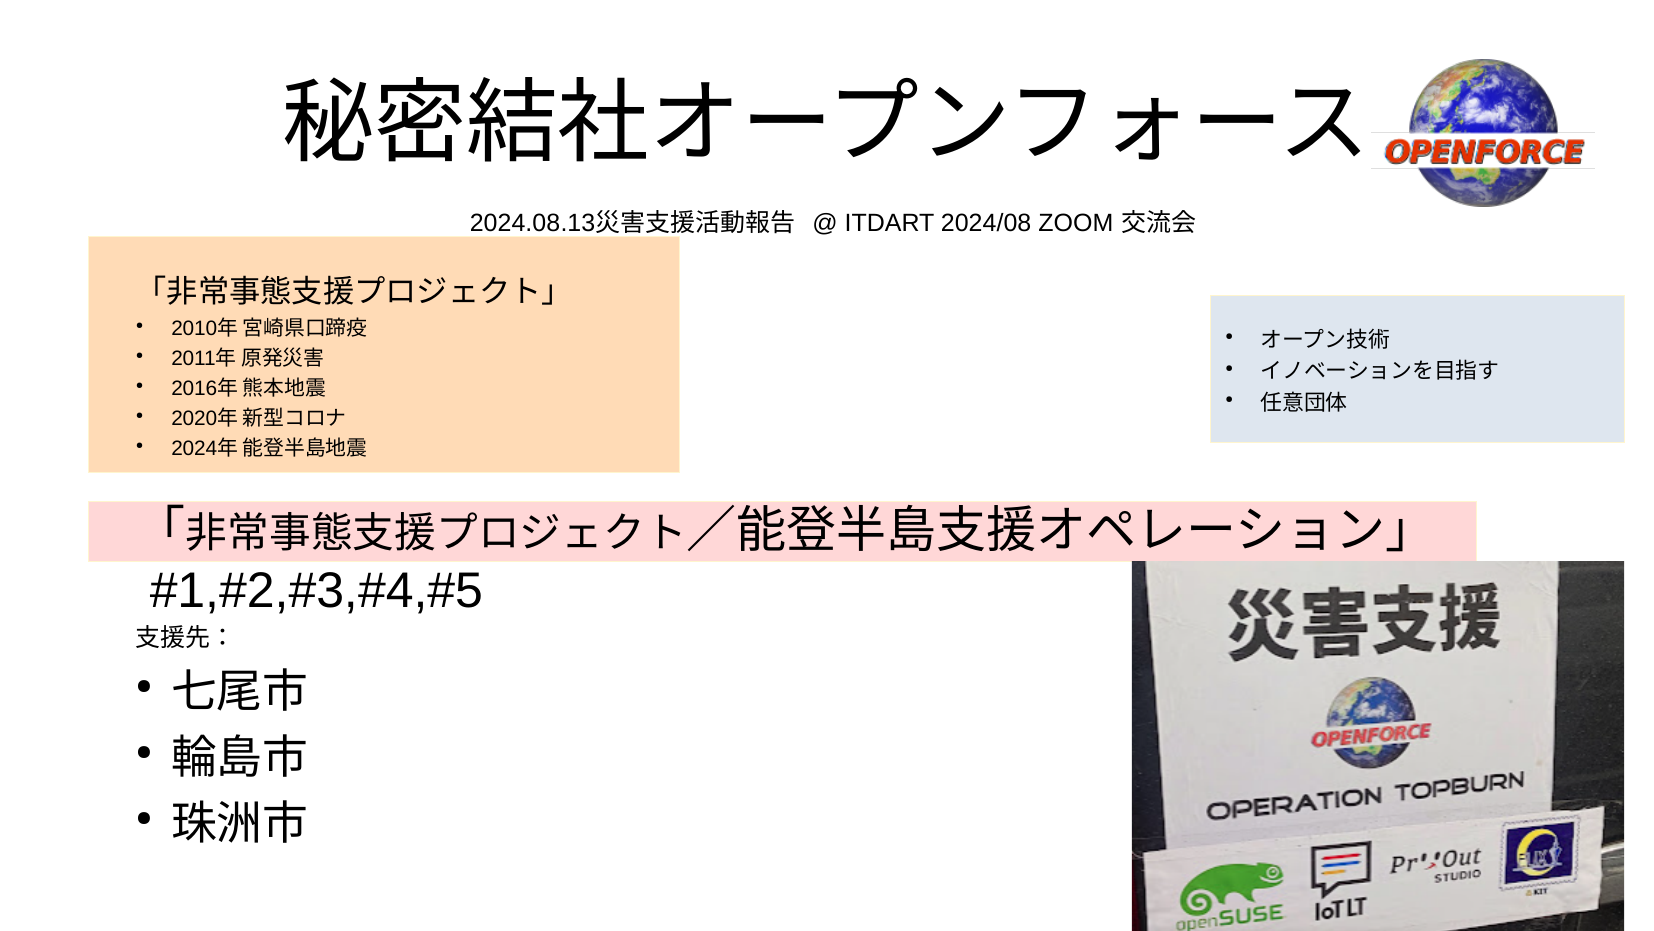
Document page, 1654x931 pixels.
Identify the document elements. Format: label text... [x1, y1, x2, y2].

text_box [88, 501, 135, 562]
subtitle 2024.08.13災害支援活動報告 @ ITDART 2024/08 ZOOM 交流会 「非常事態支援プロジェクト」 2010年 宮崎県口蹄疫 2011年 原発災害 2016年 熊本地震 2020年 新型コロナ 2024年 能登半島地震 「非常事態支援プロジェクト／能登半島支援オペレーション」 #1,#2,#3,#4,#5 支援先： 七尾市 輪島市 珠洲市 [135, 151, 1536, 904]
picture [1371, 58, 1595, 207]
picture [1131, 561, 1625, 931]
title 秘密結社オープンフォース [82, 37, 1571, 193]
text_box [88, 236, 135, 473]
text_box オープン技術 イノベーションを目指す 任意団体 [1210, 295, 1625, 443]
